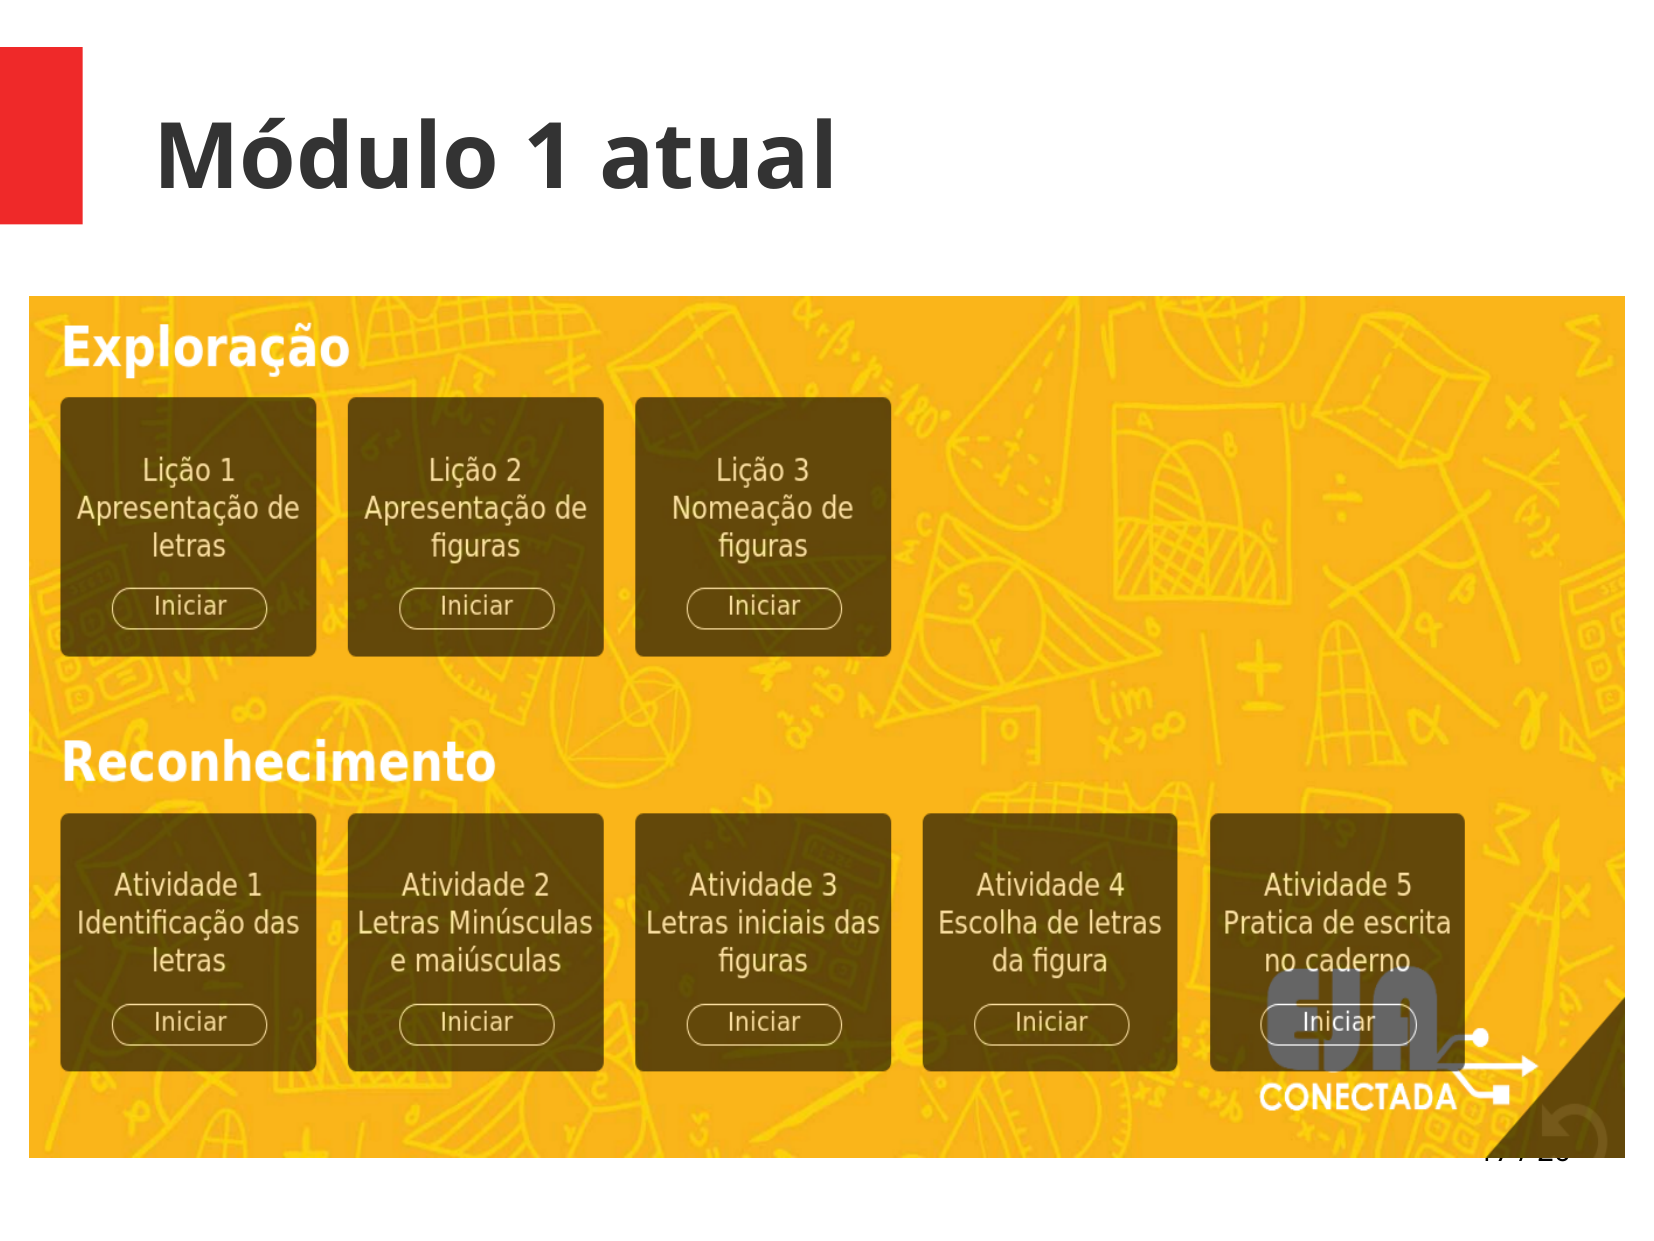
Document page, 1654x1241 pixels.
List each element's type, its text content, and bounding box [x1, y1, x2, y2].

title Módulo 1 atual [118, 37, 1571, 269]
picture [29, 296, 1625, 1158]
